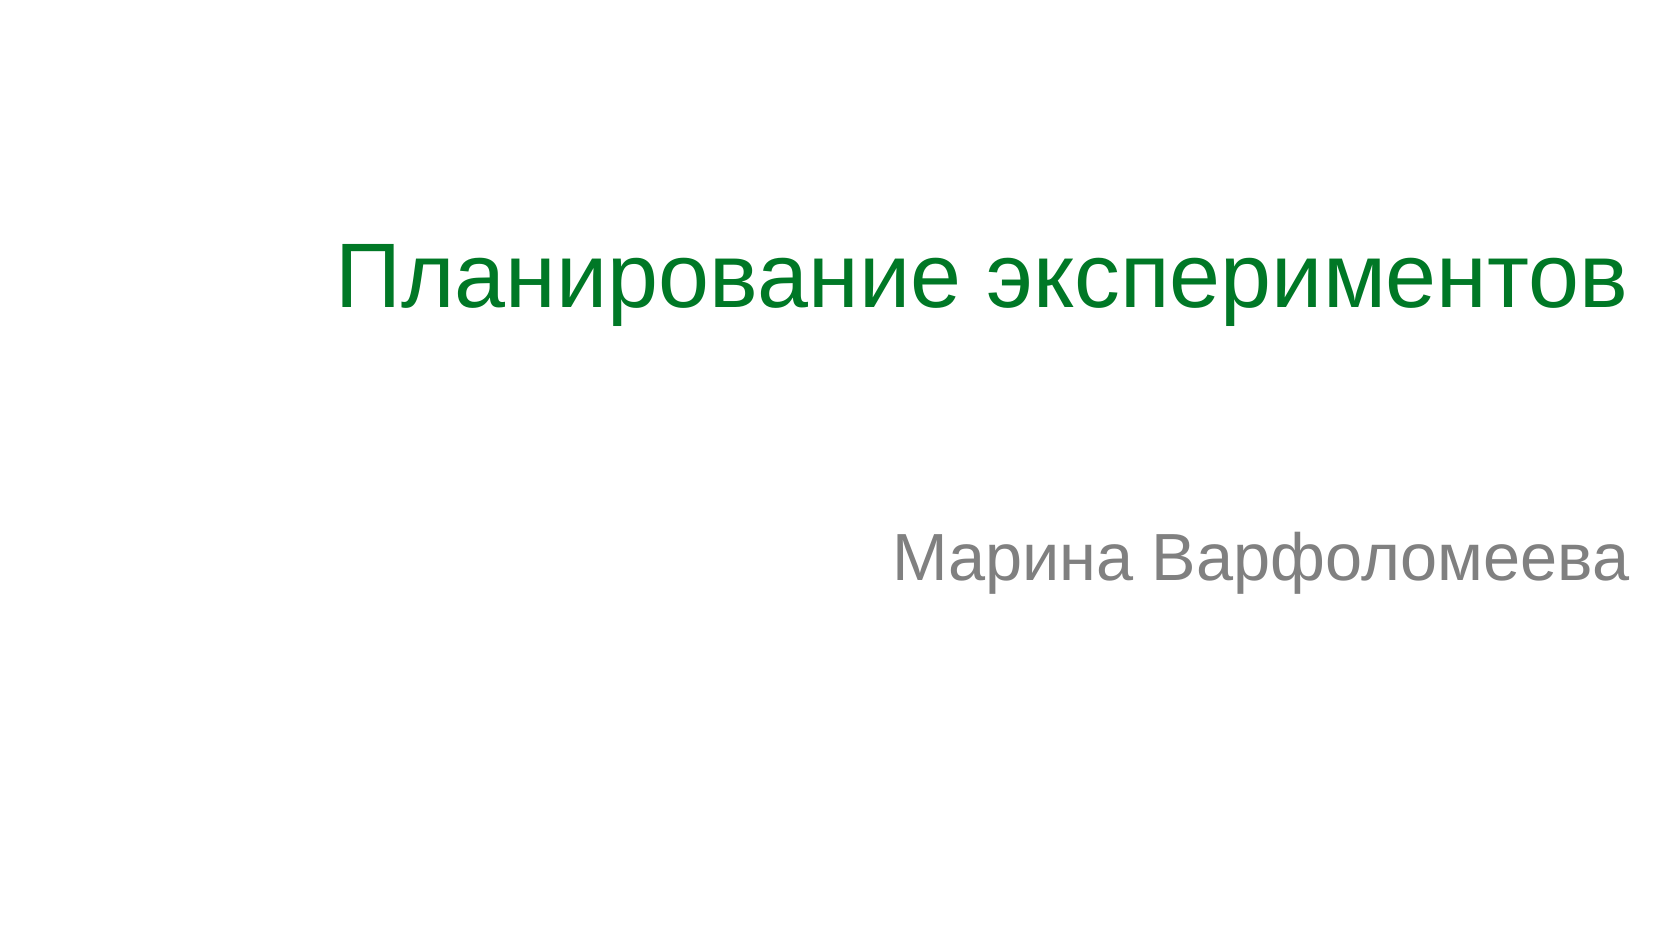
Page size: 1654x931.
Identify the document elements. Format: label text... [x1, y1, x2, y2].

list Марина Варфоломеева [23, 519, 1630, 758]
title Планирование экспериментов [23, 224, 1630, 473]
